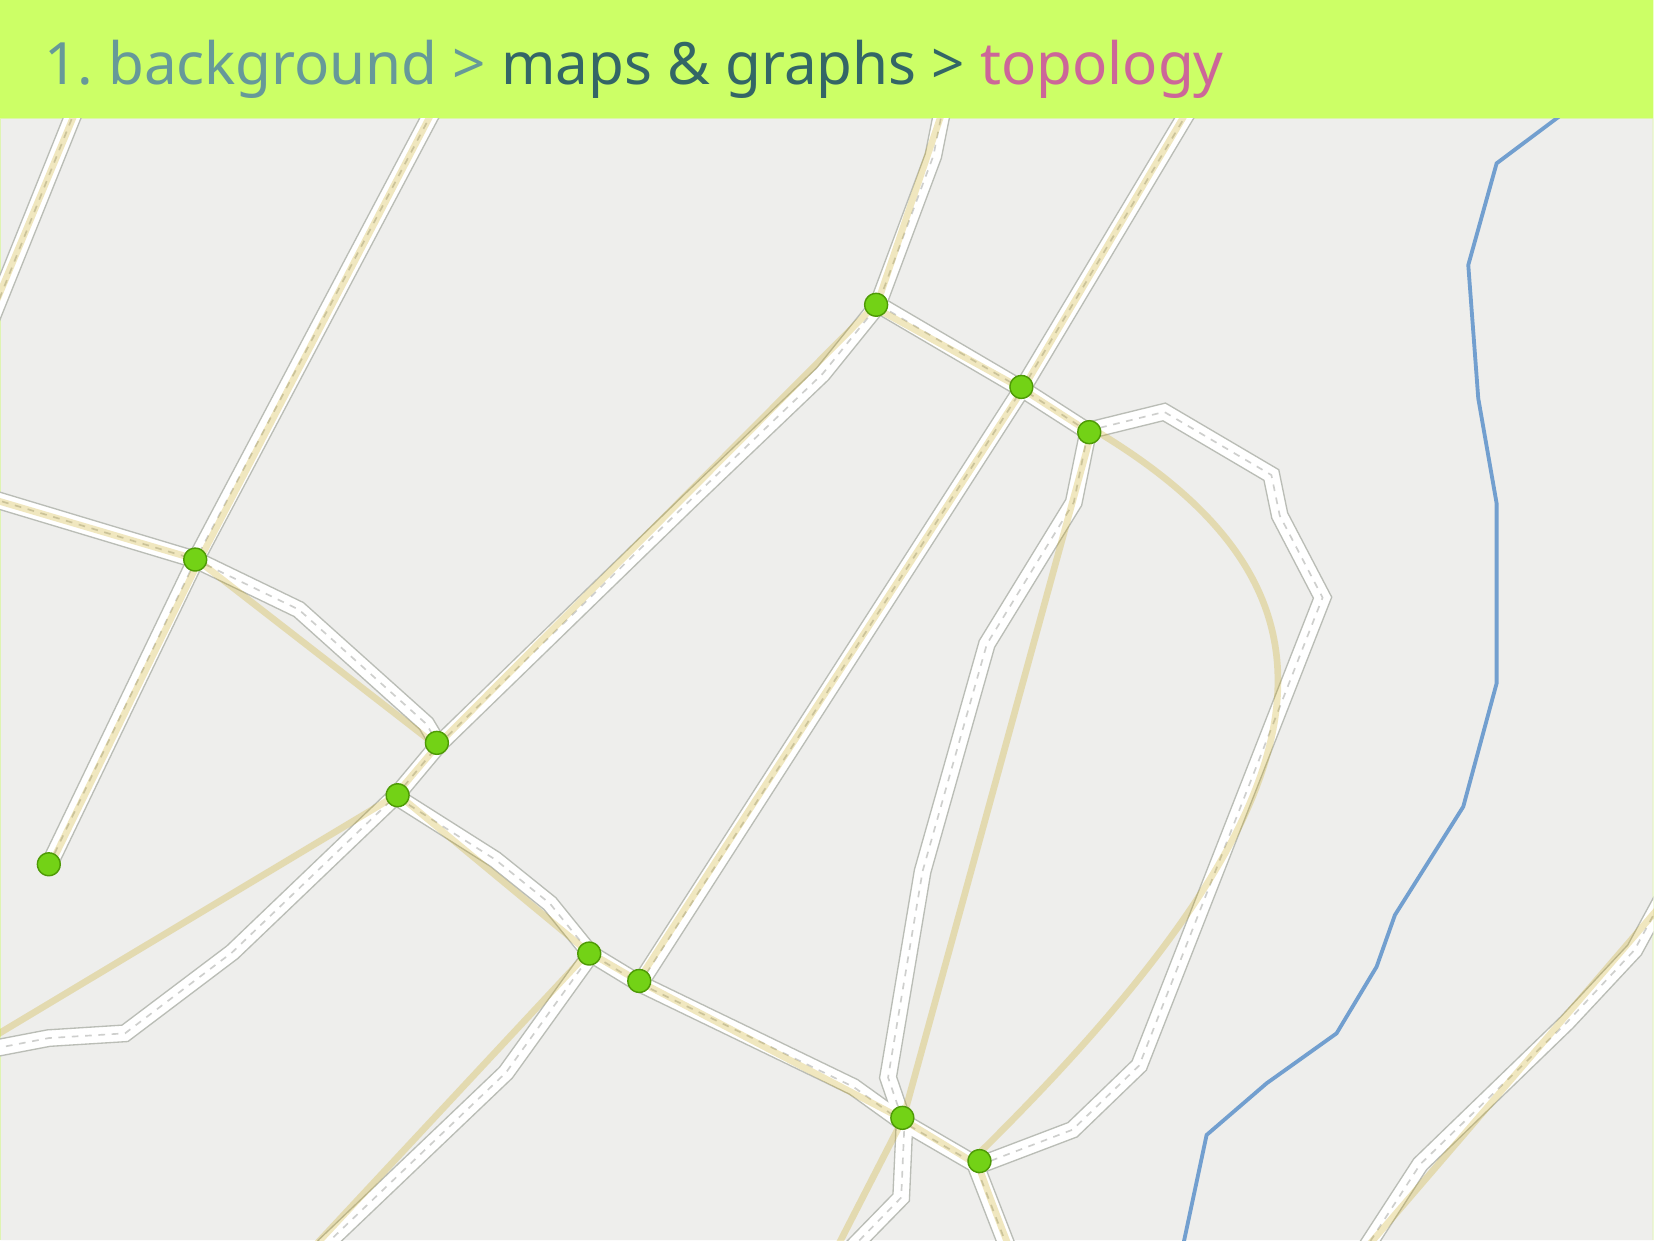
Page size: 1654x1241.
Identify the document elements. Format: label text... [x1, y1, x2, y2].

picture [0, 118, 1654, 1241]
text_box 1. background > maps & graphs > topology [29, 14, 1104, 118]
